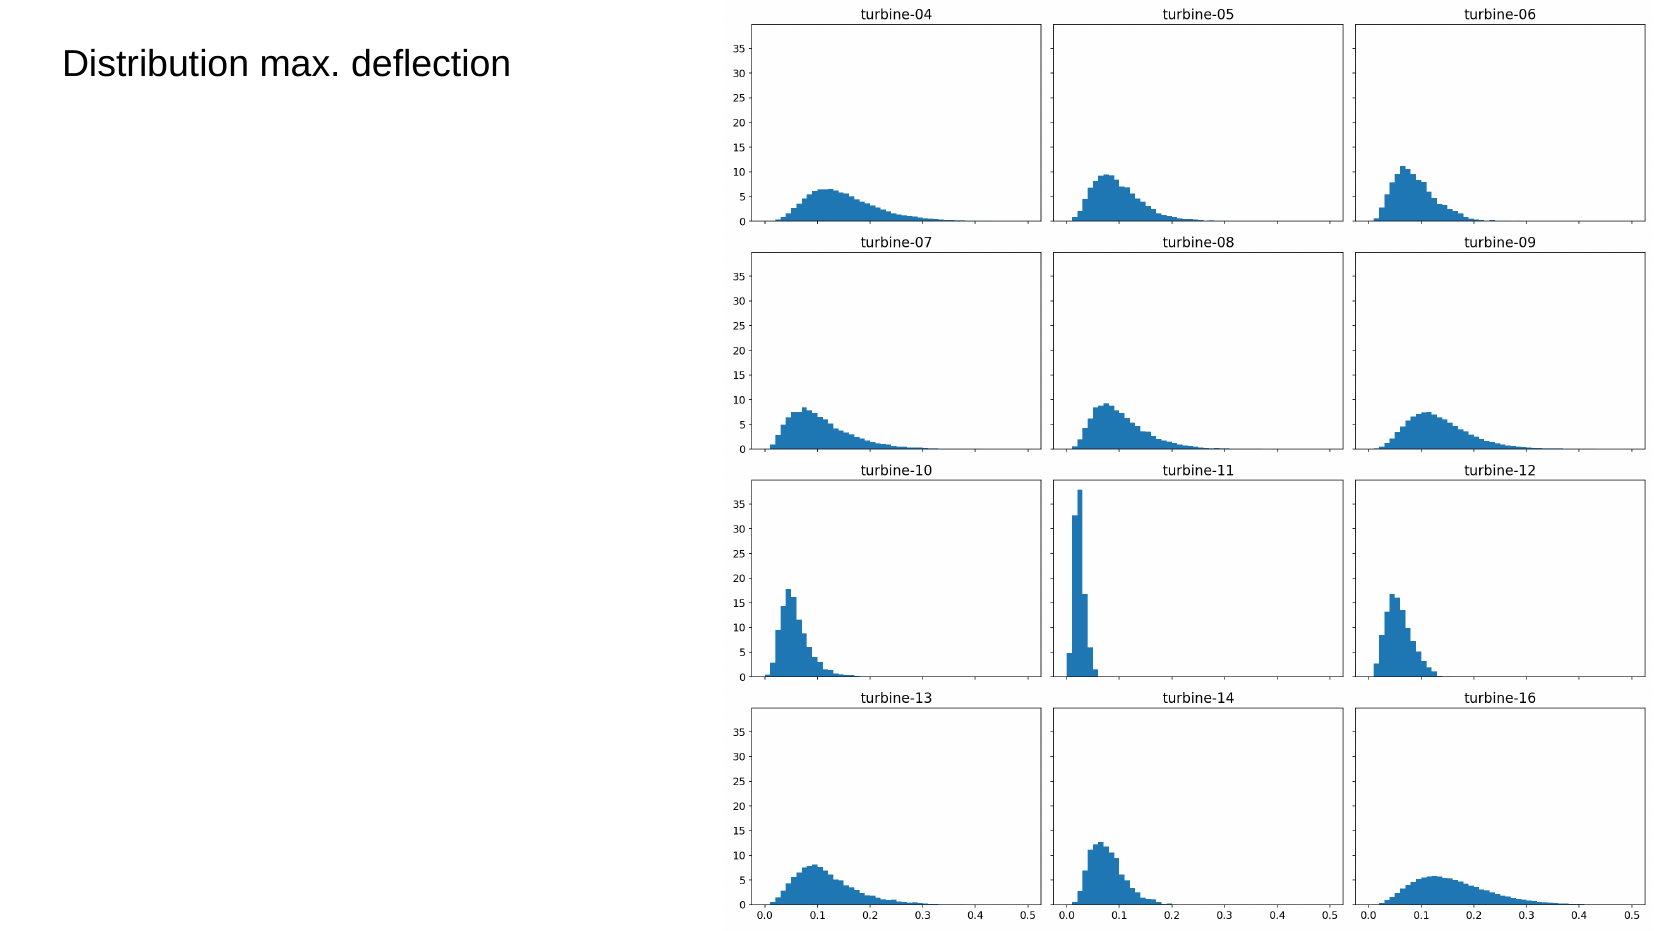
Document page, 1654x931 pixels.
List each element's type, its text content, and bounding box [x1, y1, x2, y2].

text_box Distribution max. deflection [47, 35, 697, 93]
picture [723, 0, 1654, 931]
